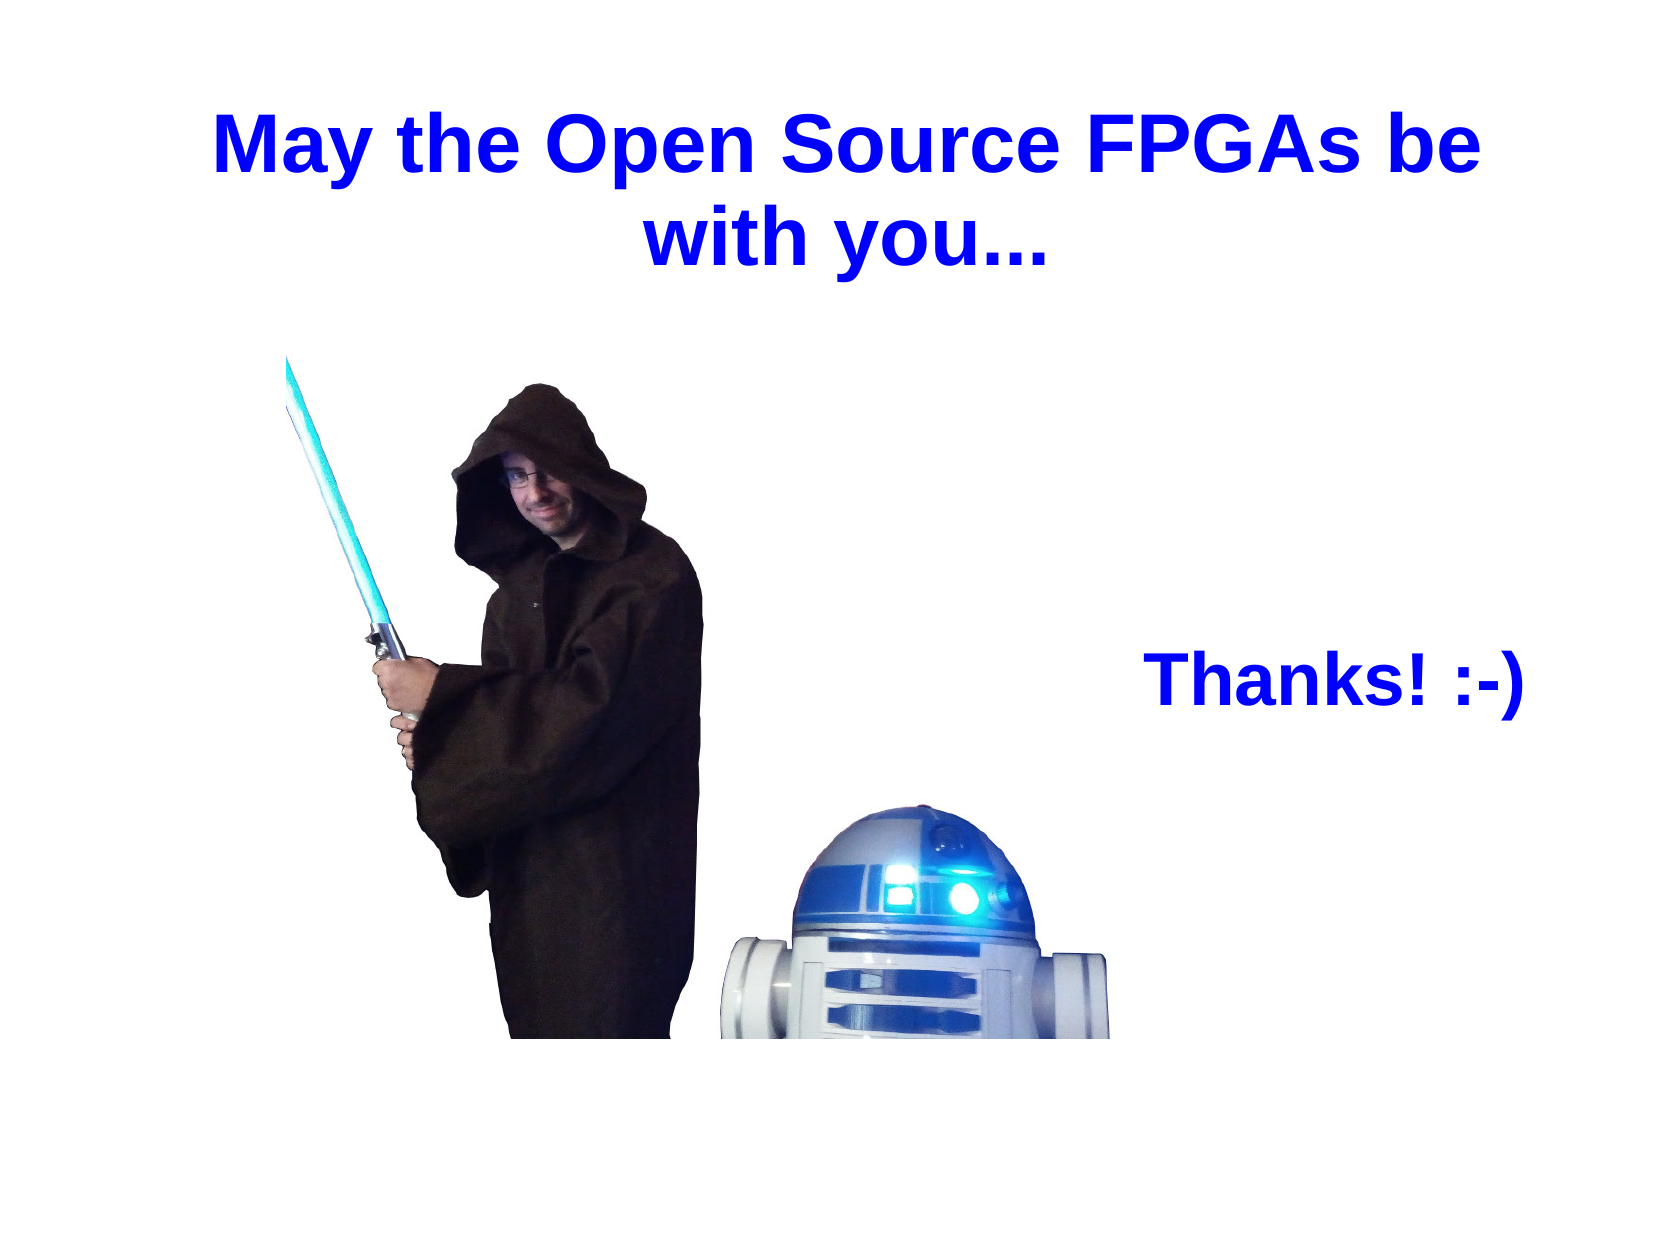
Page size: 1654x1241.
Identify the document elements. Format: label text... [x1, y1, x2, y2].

picture [286, 329, 1141, 1039]
text_box May the Open Source FPGAs be with you... [150, 90, 1546, 316]
text_box Thanks! :-) [1095, 630, 1576, 729]
